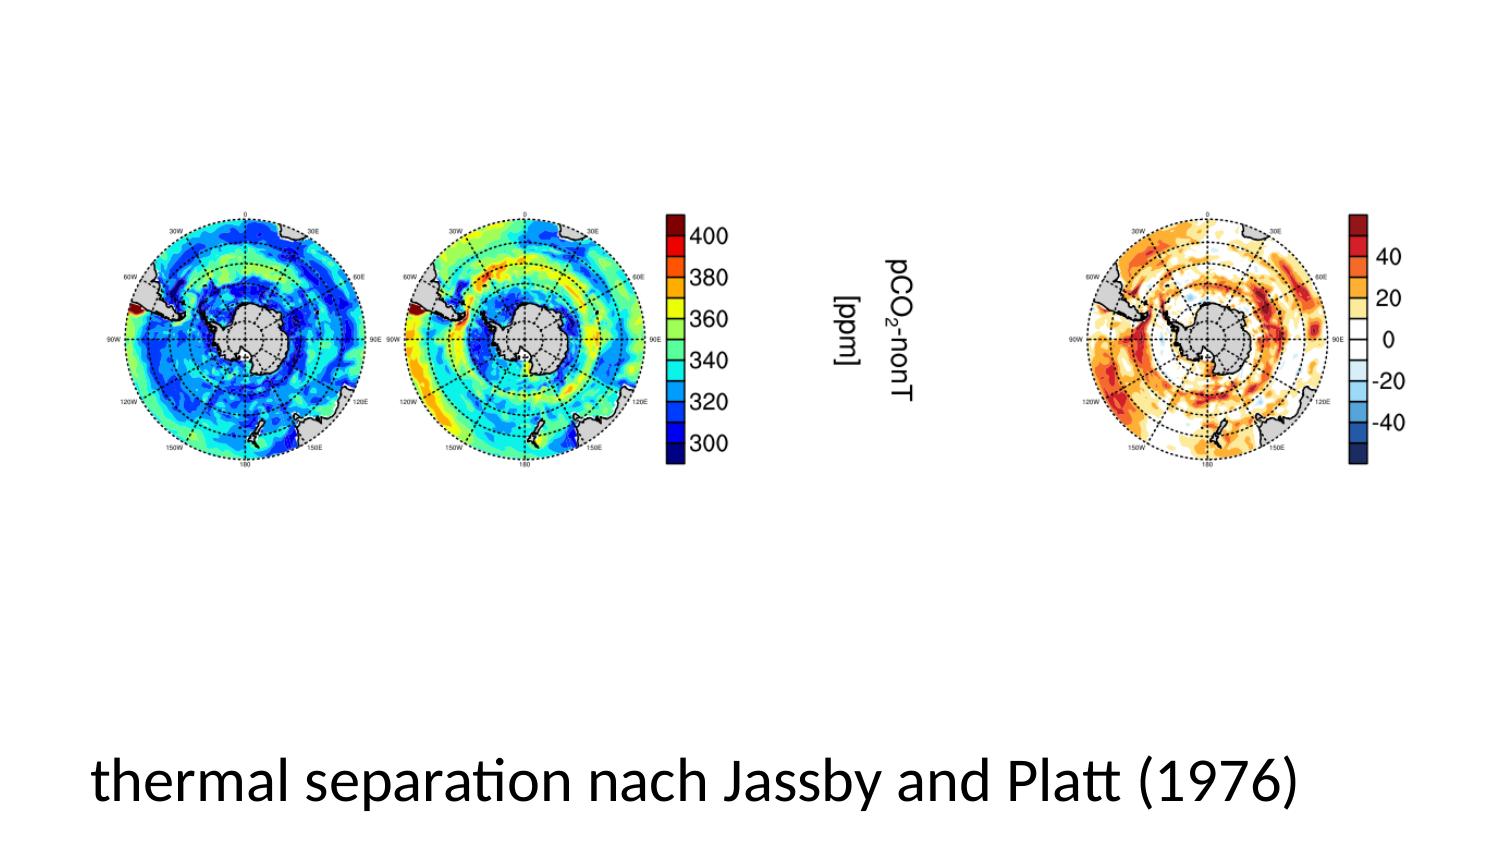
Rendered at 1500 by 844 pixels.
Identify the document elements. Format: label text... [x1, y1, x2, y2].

list thermal separation nach Jassby and Platt (1976) [75, 739, 1426, 824]
picture [88, 207, 1412, 731]
